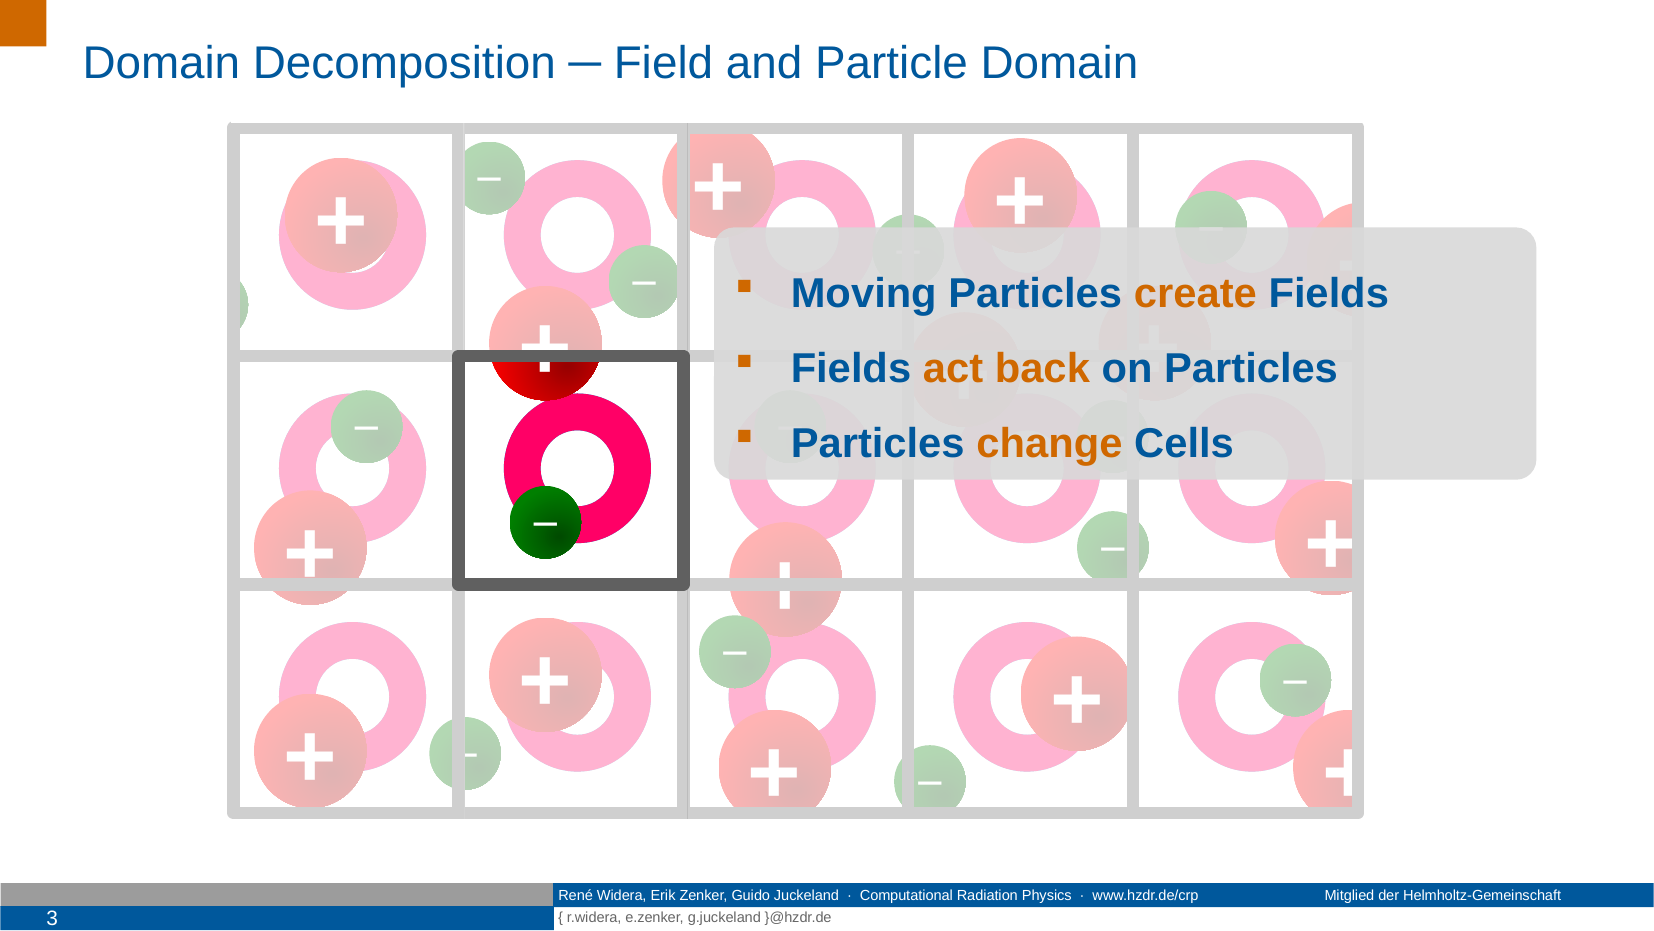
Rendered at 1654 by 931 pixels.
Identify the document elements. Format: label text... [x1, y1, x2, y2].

picture [1017, 883, 1249, 894]
text_box + [492, 362, 599, 401]
title Domain Decomposition ─ Field and Particle Domain [82, 36, 1571, 143]
text_box [0, 76, 1654, 883]
text_box Moving Particles create Fields Fields act back on Particles Particles change Cells [713, 227, 1537, 480]
text_box ─ [509, 485, 582, 559]
